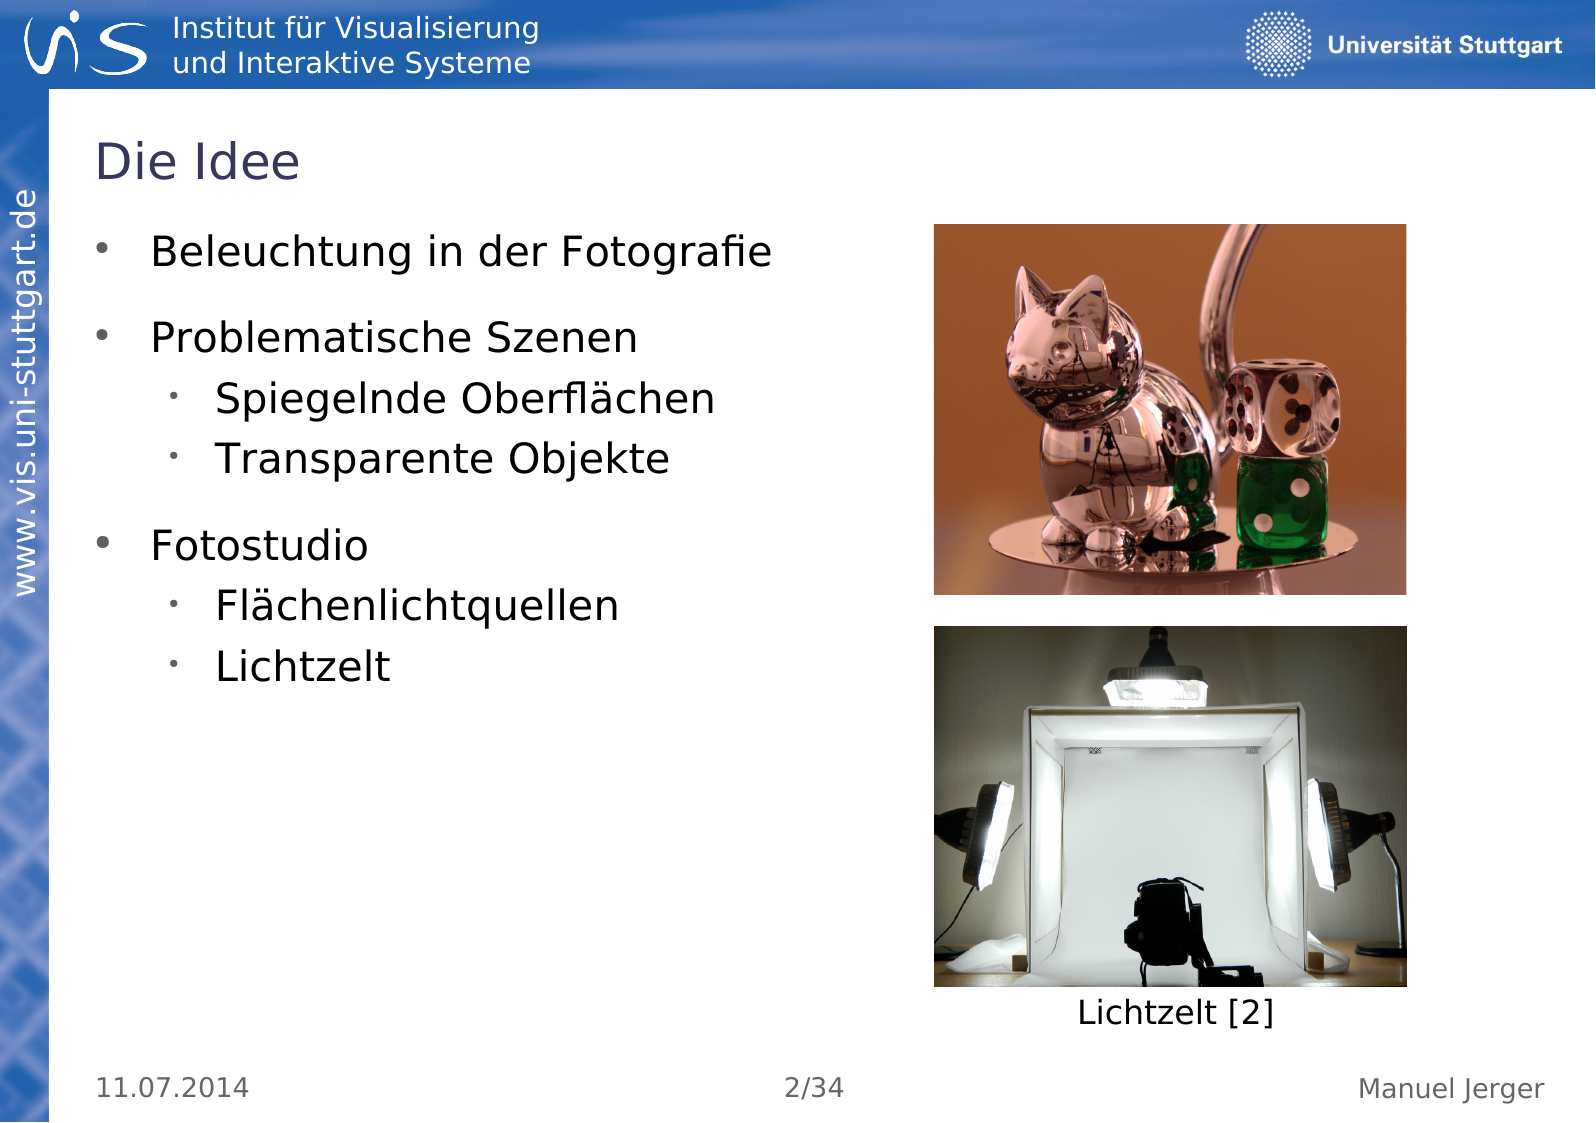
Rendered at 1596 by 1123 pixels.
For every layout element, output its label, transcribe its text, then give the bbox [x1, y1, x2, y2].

text_box Lichtzelt [2] [956, 991, 1596, 1057]
picture [934, 626, 1407, 987]
title Die Idee [94, 117, 1534, 201]
picture [0, 0, 49, 1122]
list Beleuchtung in der Fotografie Problematische Szenen Spiegelnde Oberflächen Transparente Objekte Fotostudio Flächenlichtquellen Lichtzelt [94, 224, 1548, 1052]
picture [24, 0, 1596, 89]
picture [933, 224, 1407, 595]
